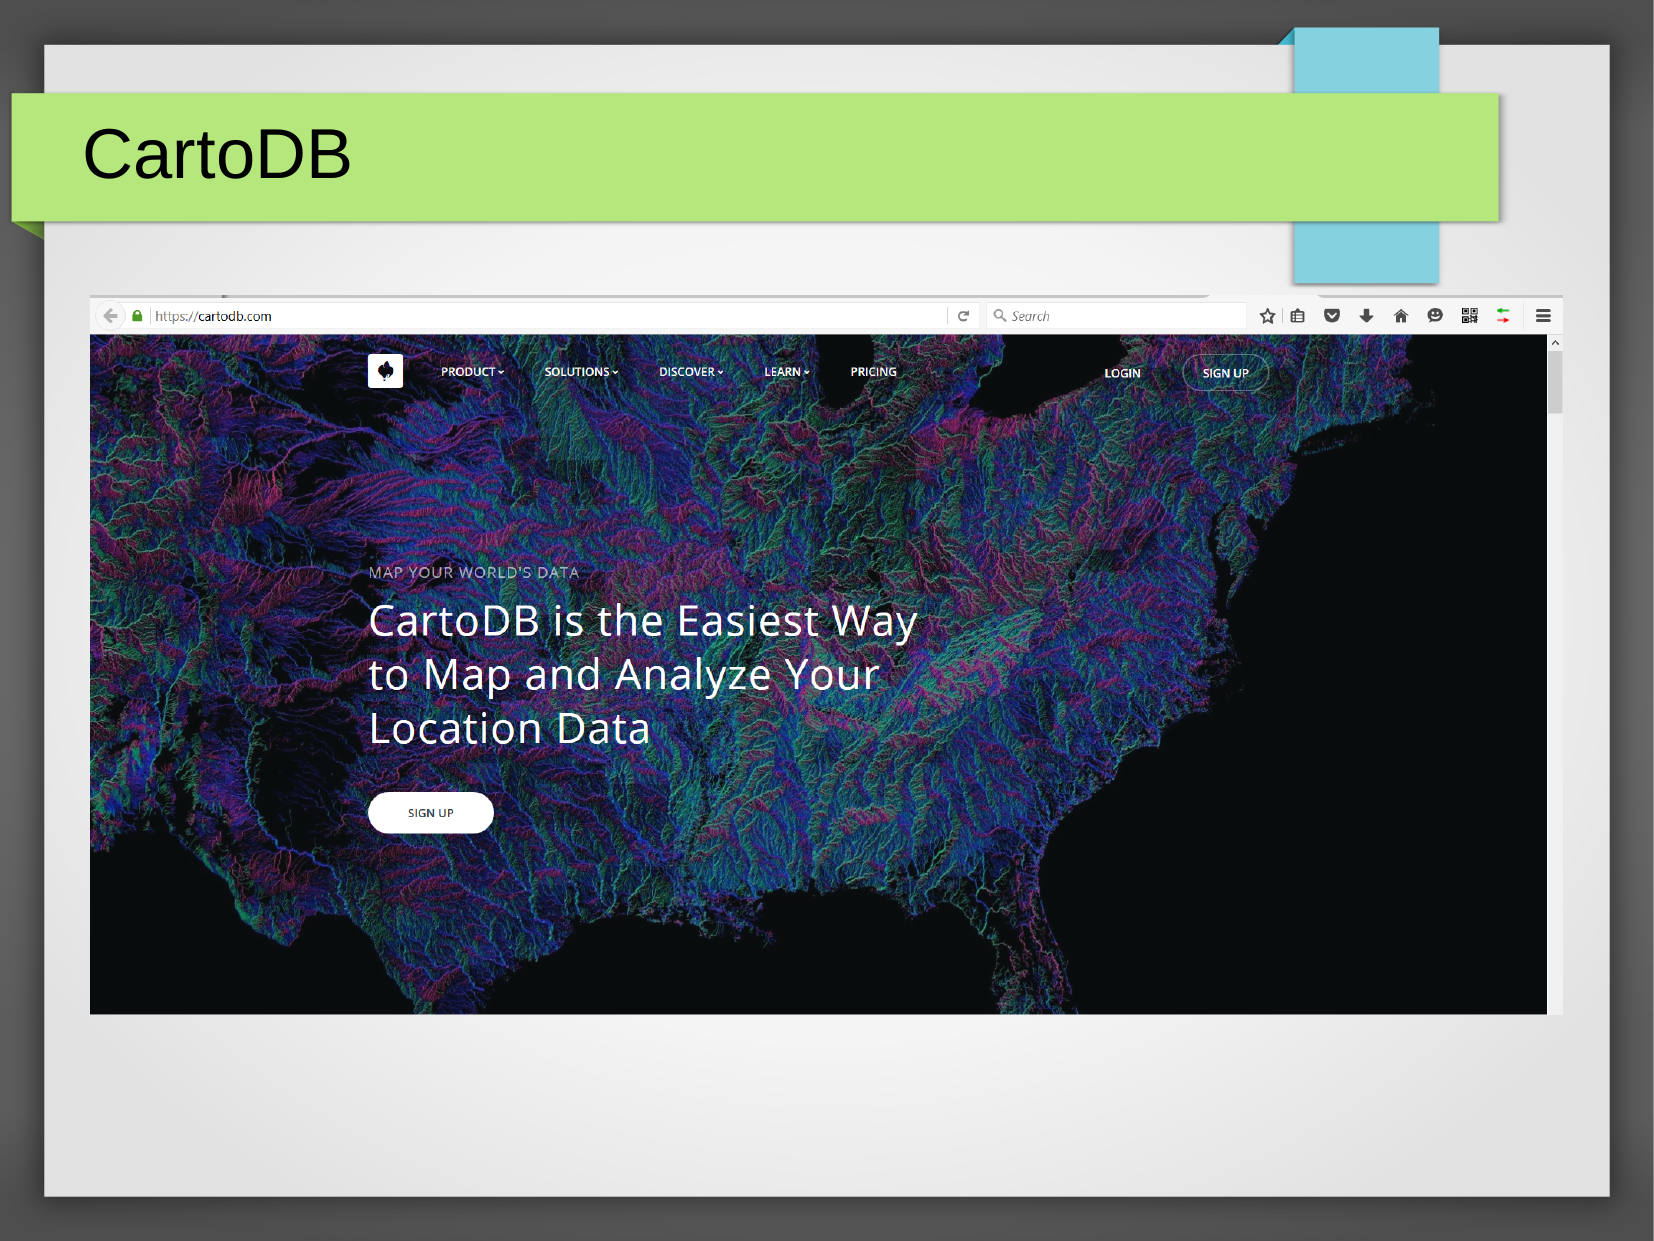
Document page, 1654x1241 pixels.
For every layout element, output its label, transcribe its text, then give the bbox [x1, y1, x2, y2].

picture [0, 0, 1654, 1241]
title CartoDB [82, 94, 1264, 213]
